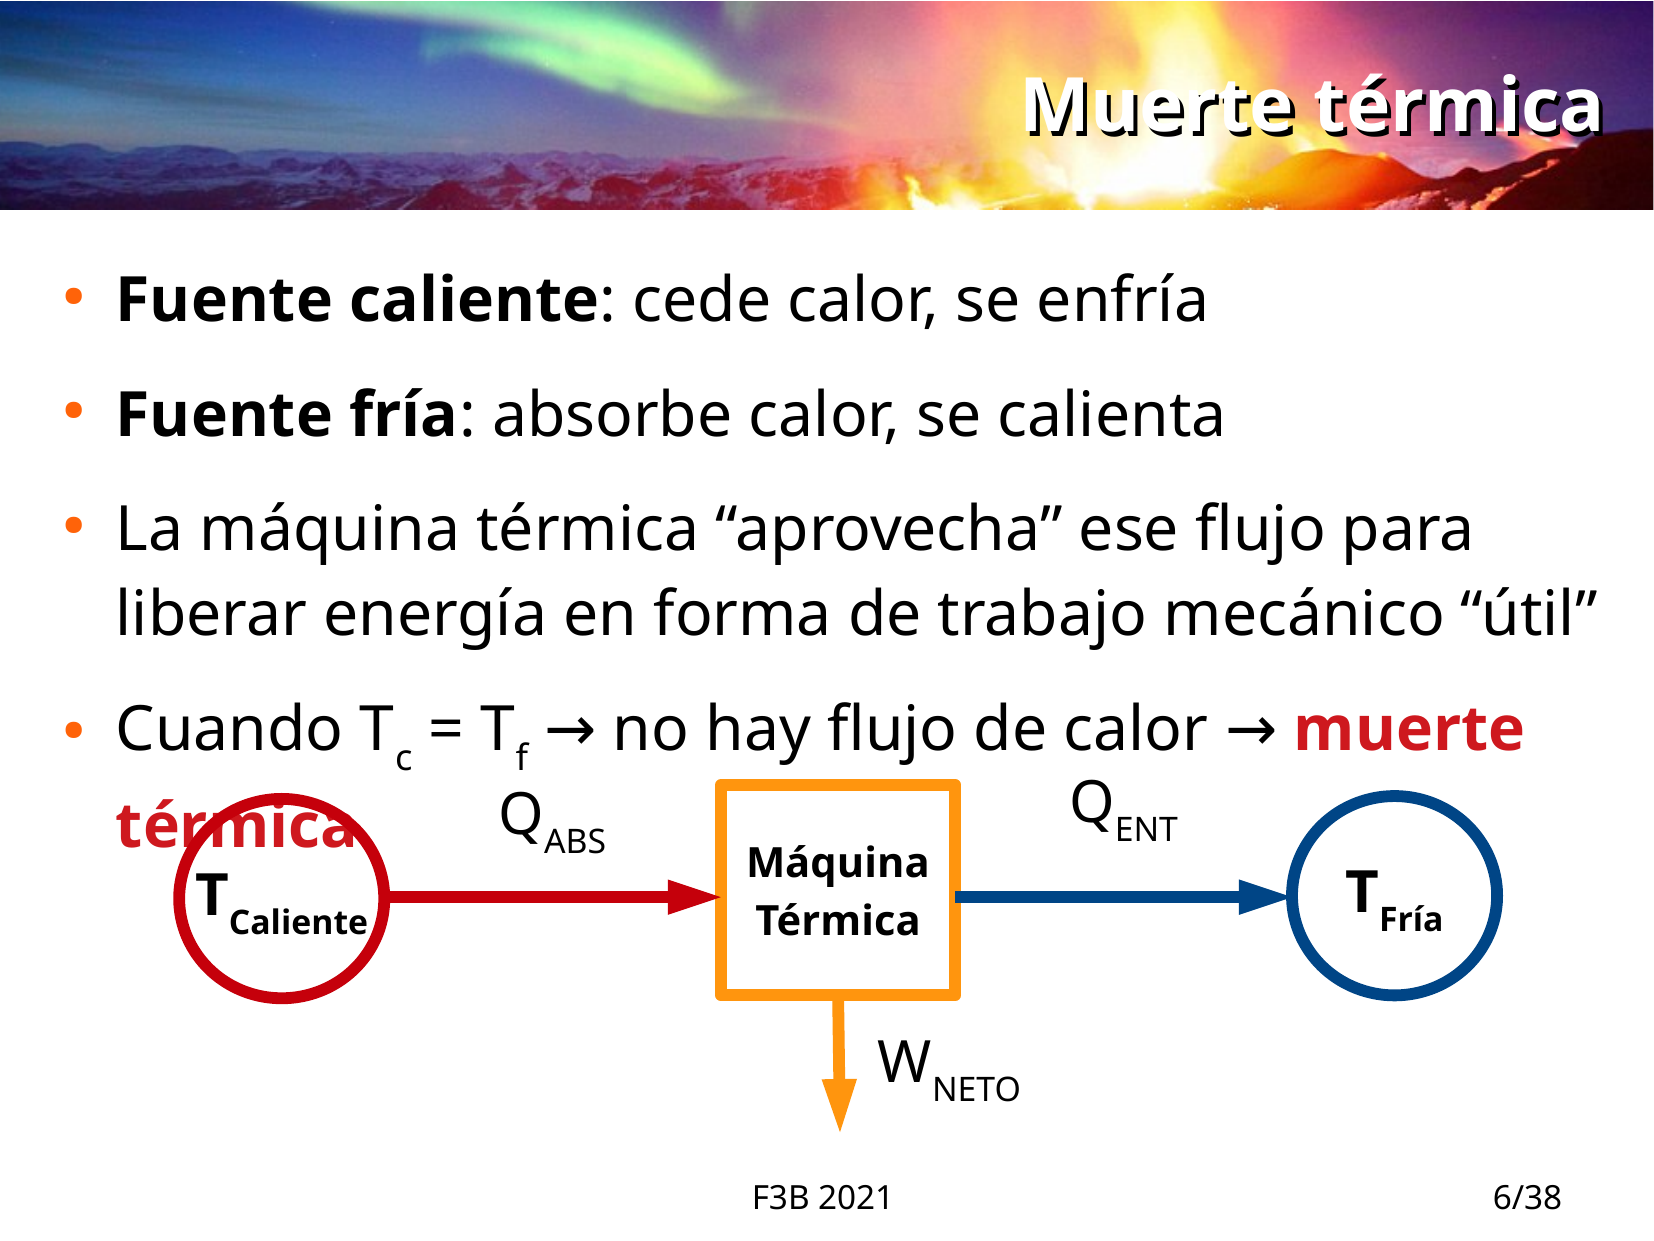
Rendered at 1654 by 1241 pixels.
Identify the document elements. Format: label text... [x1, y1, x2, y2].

picture [0, 1, 1654, 210]
text_box TCaliente [179, 798, 385, 999]
list Fuente caliente: cede calor, se enfría Fuente fría: absorbe calor, se calienta La máquina térmica “aprovecha” ese flujo para liberar energía en forma de trabajo mecánico “útil” Cuando Tc = Tf → no hay flujo de calor → muerte térmica [45, 255, 1606, 1156]
text_box WNETO [805, 1013, 1094, 1223]
text_box TFría [1292, 796, 1498, 996]
text_box Máquina Térmica [720, 784, 956, 996]
title Muerte térmica [45, 15, 1606, 191]
